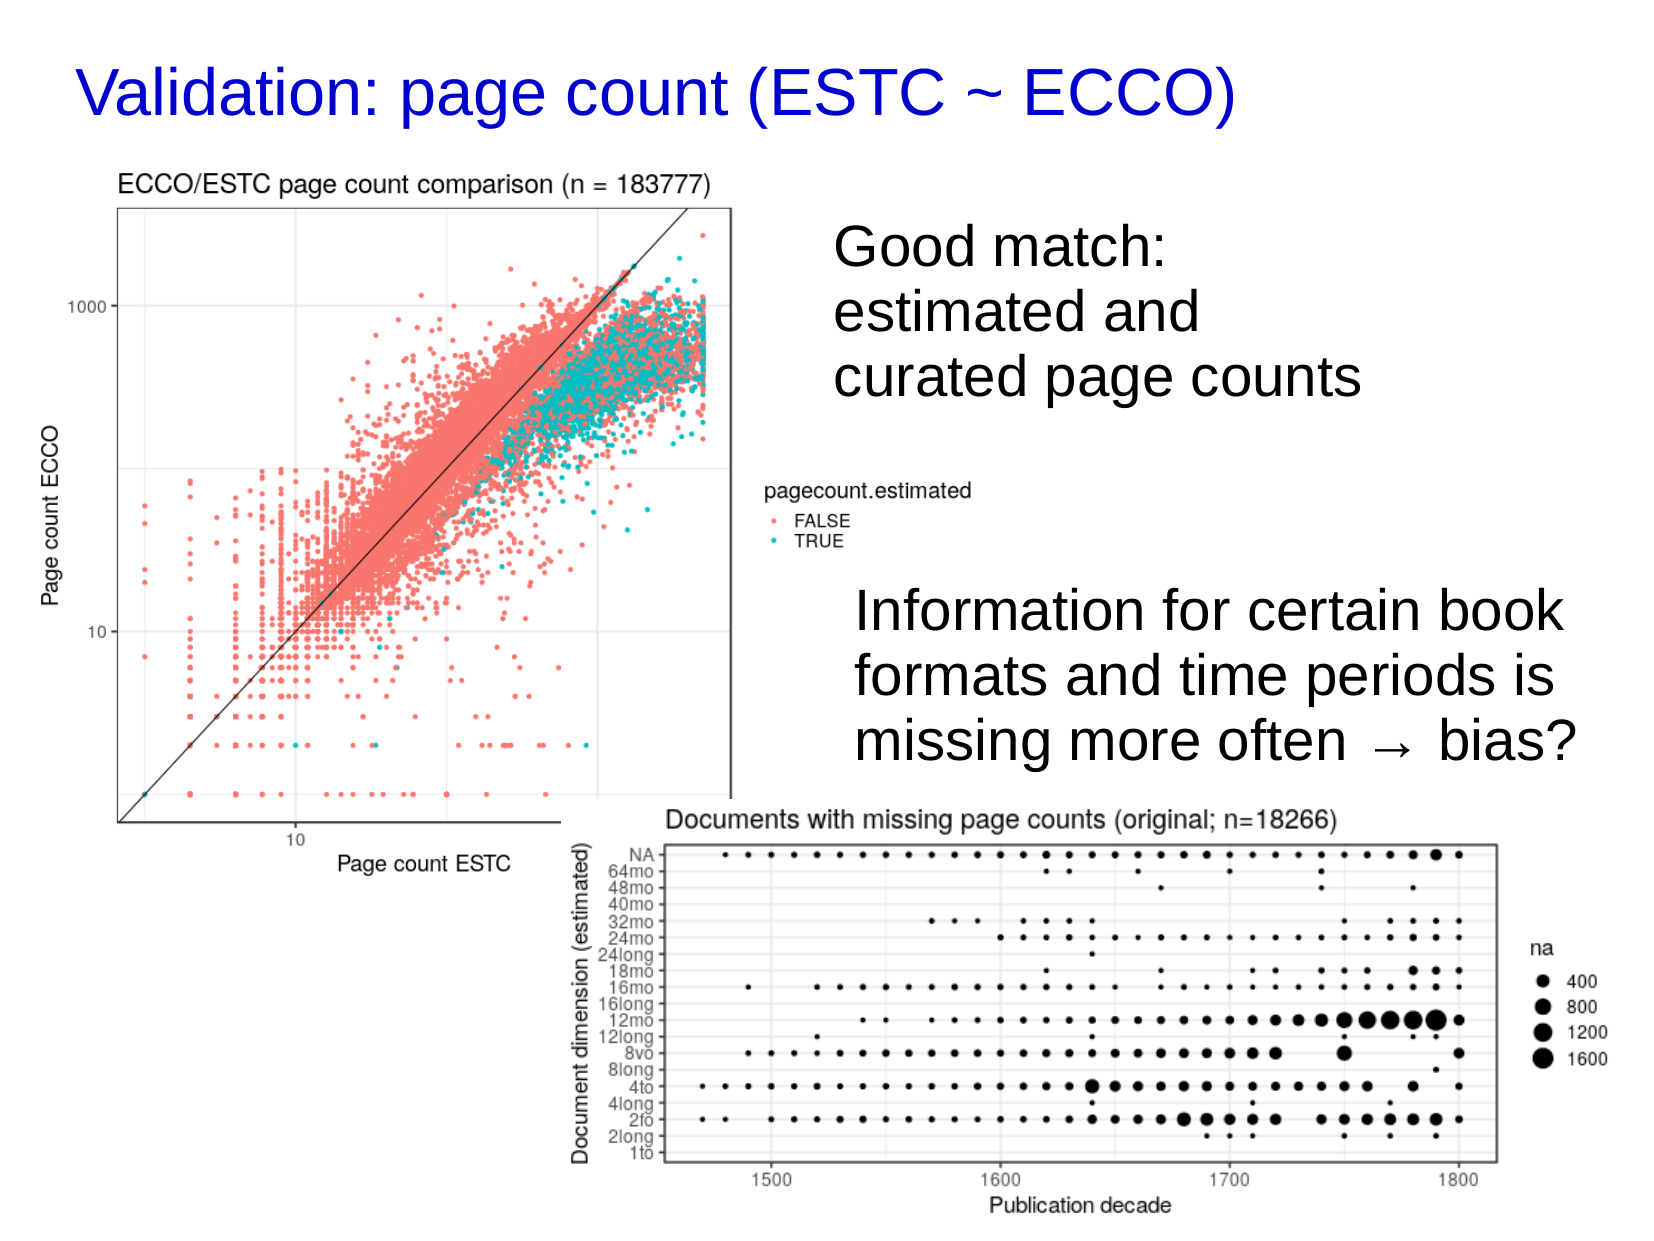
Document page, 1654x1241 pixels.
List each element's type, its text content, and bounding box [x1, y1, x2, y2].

title Validation: page count (ESTC ~ ECCO) [75, 34, 1564, 151]
text_box Information for certain book formats and time periods is missing more often → bias? [840, 570, 1621, 798]
text_box Good match: estimated and curated page counts [819, 206, 1405, 435]
picture [30, 162, 1631, 1228]
